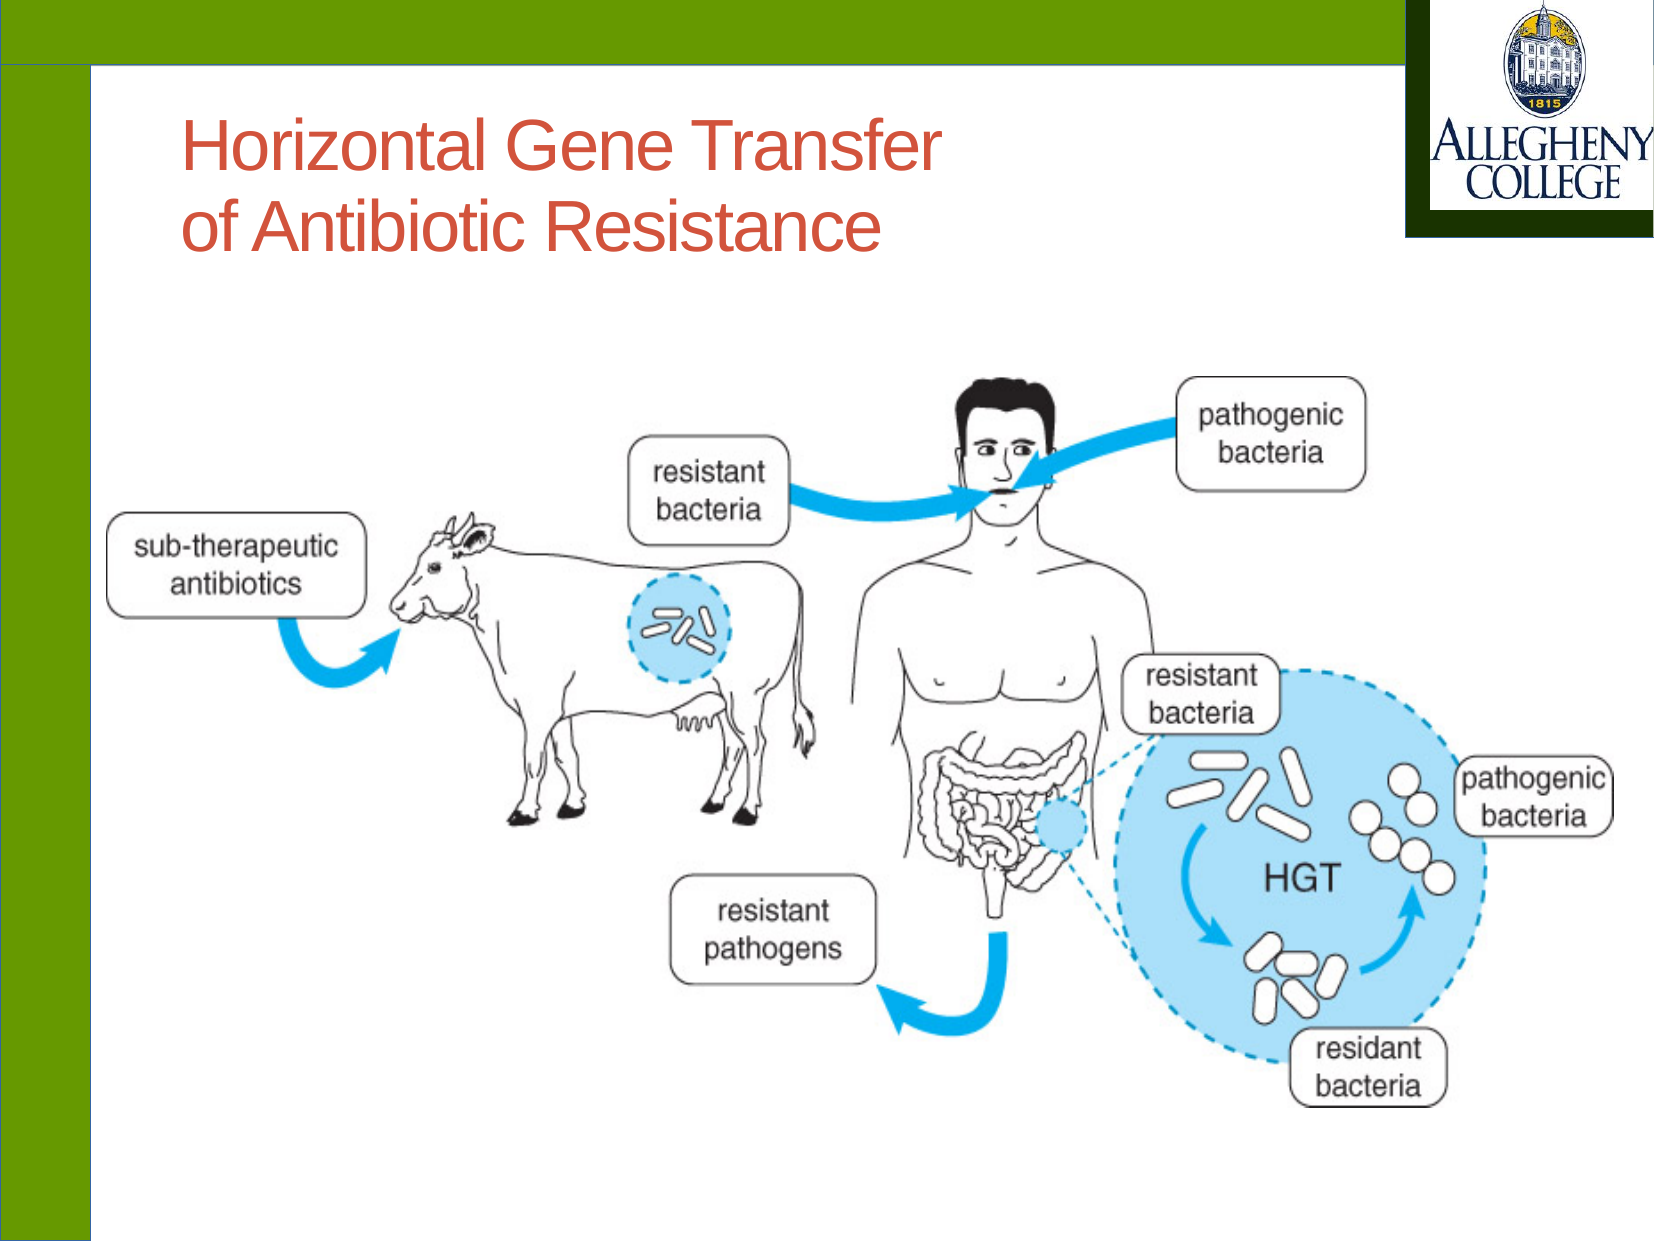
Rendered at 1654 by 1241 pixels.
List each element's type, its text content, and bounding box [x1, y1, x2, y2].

picture [1430, 0, 1654, 210]
title Horizontal Gene Transfer of Antibiotic Resistance [165, 96, 1066, 276]
picture [106, 295, 1614, 1189]
text_box [0, 0, 1654, 1241]
